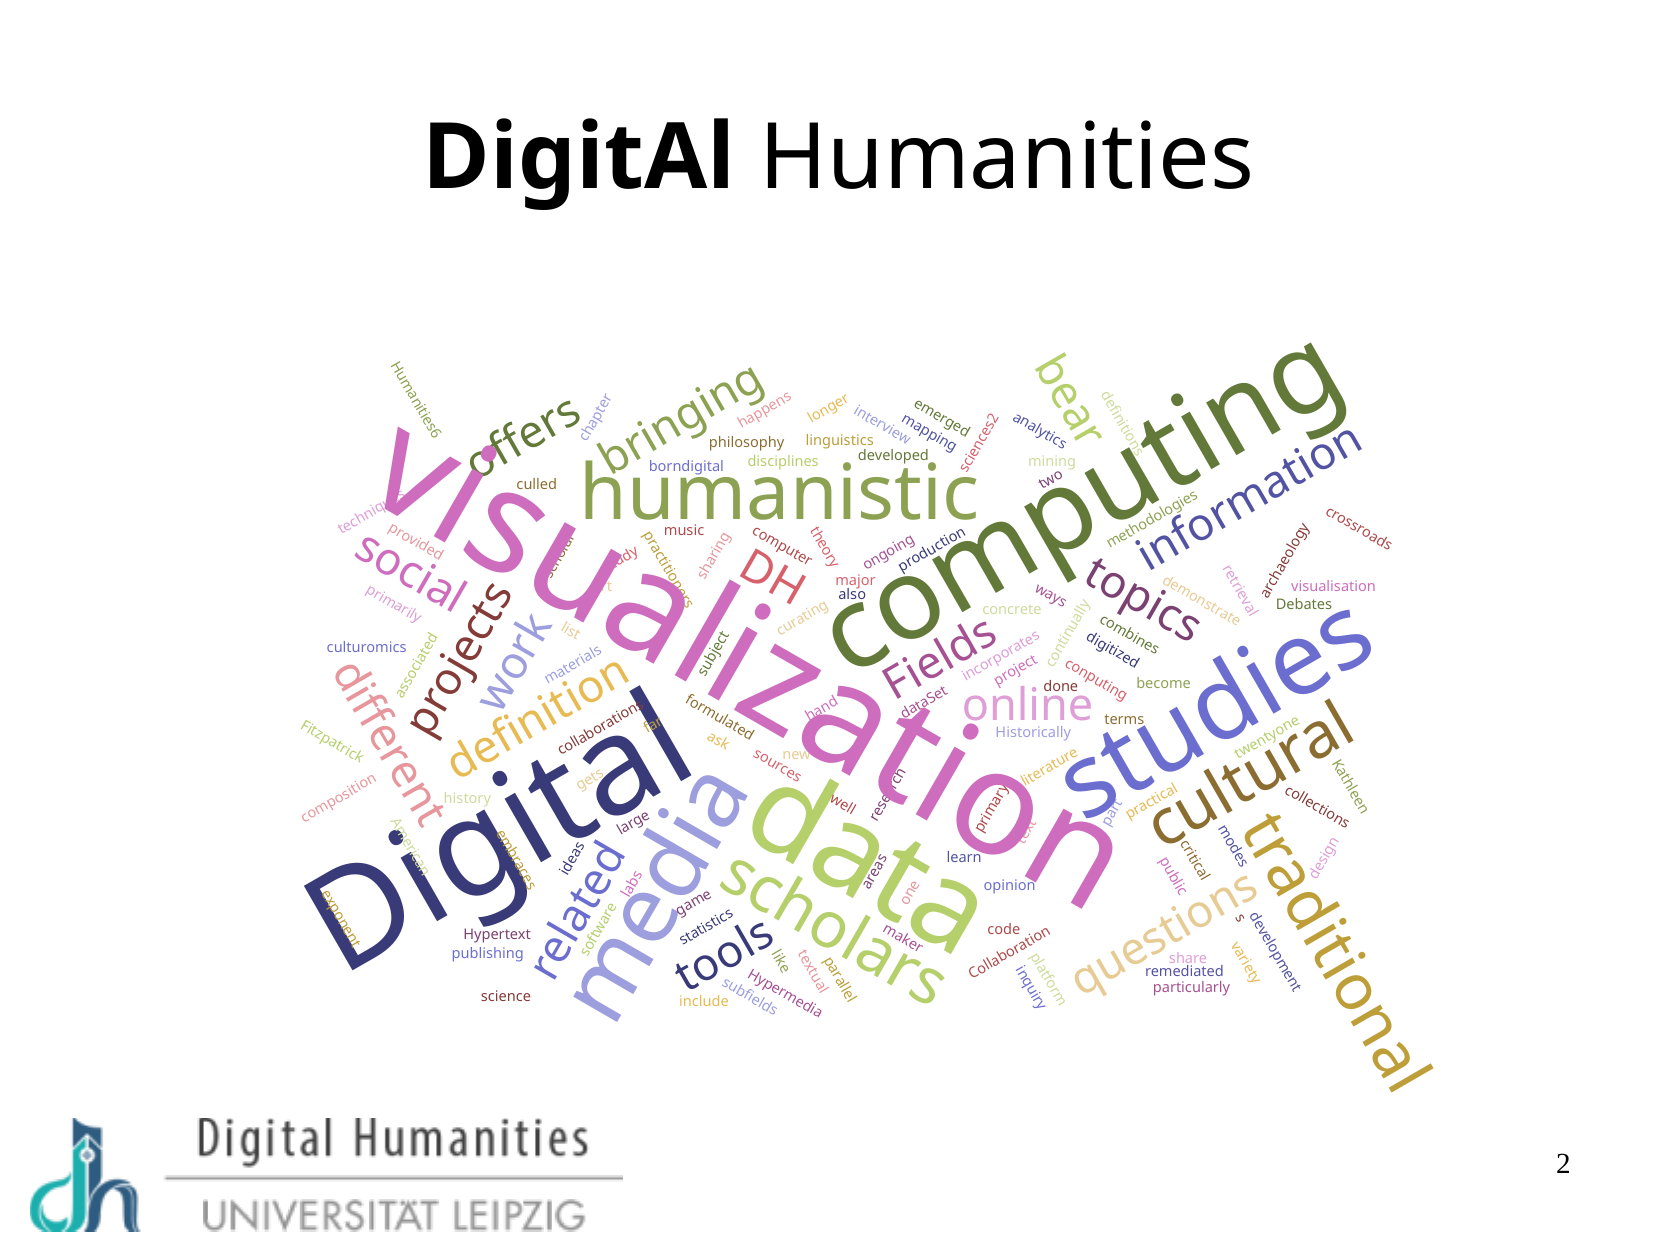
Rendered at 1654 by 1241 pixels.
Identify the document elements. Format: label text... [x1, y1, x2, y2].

title DigitAl Humanities [82, 49, 1571, 257]
picture [30, 298, 1561, 1232]
